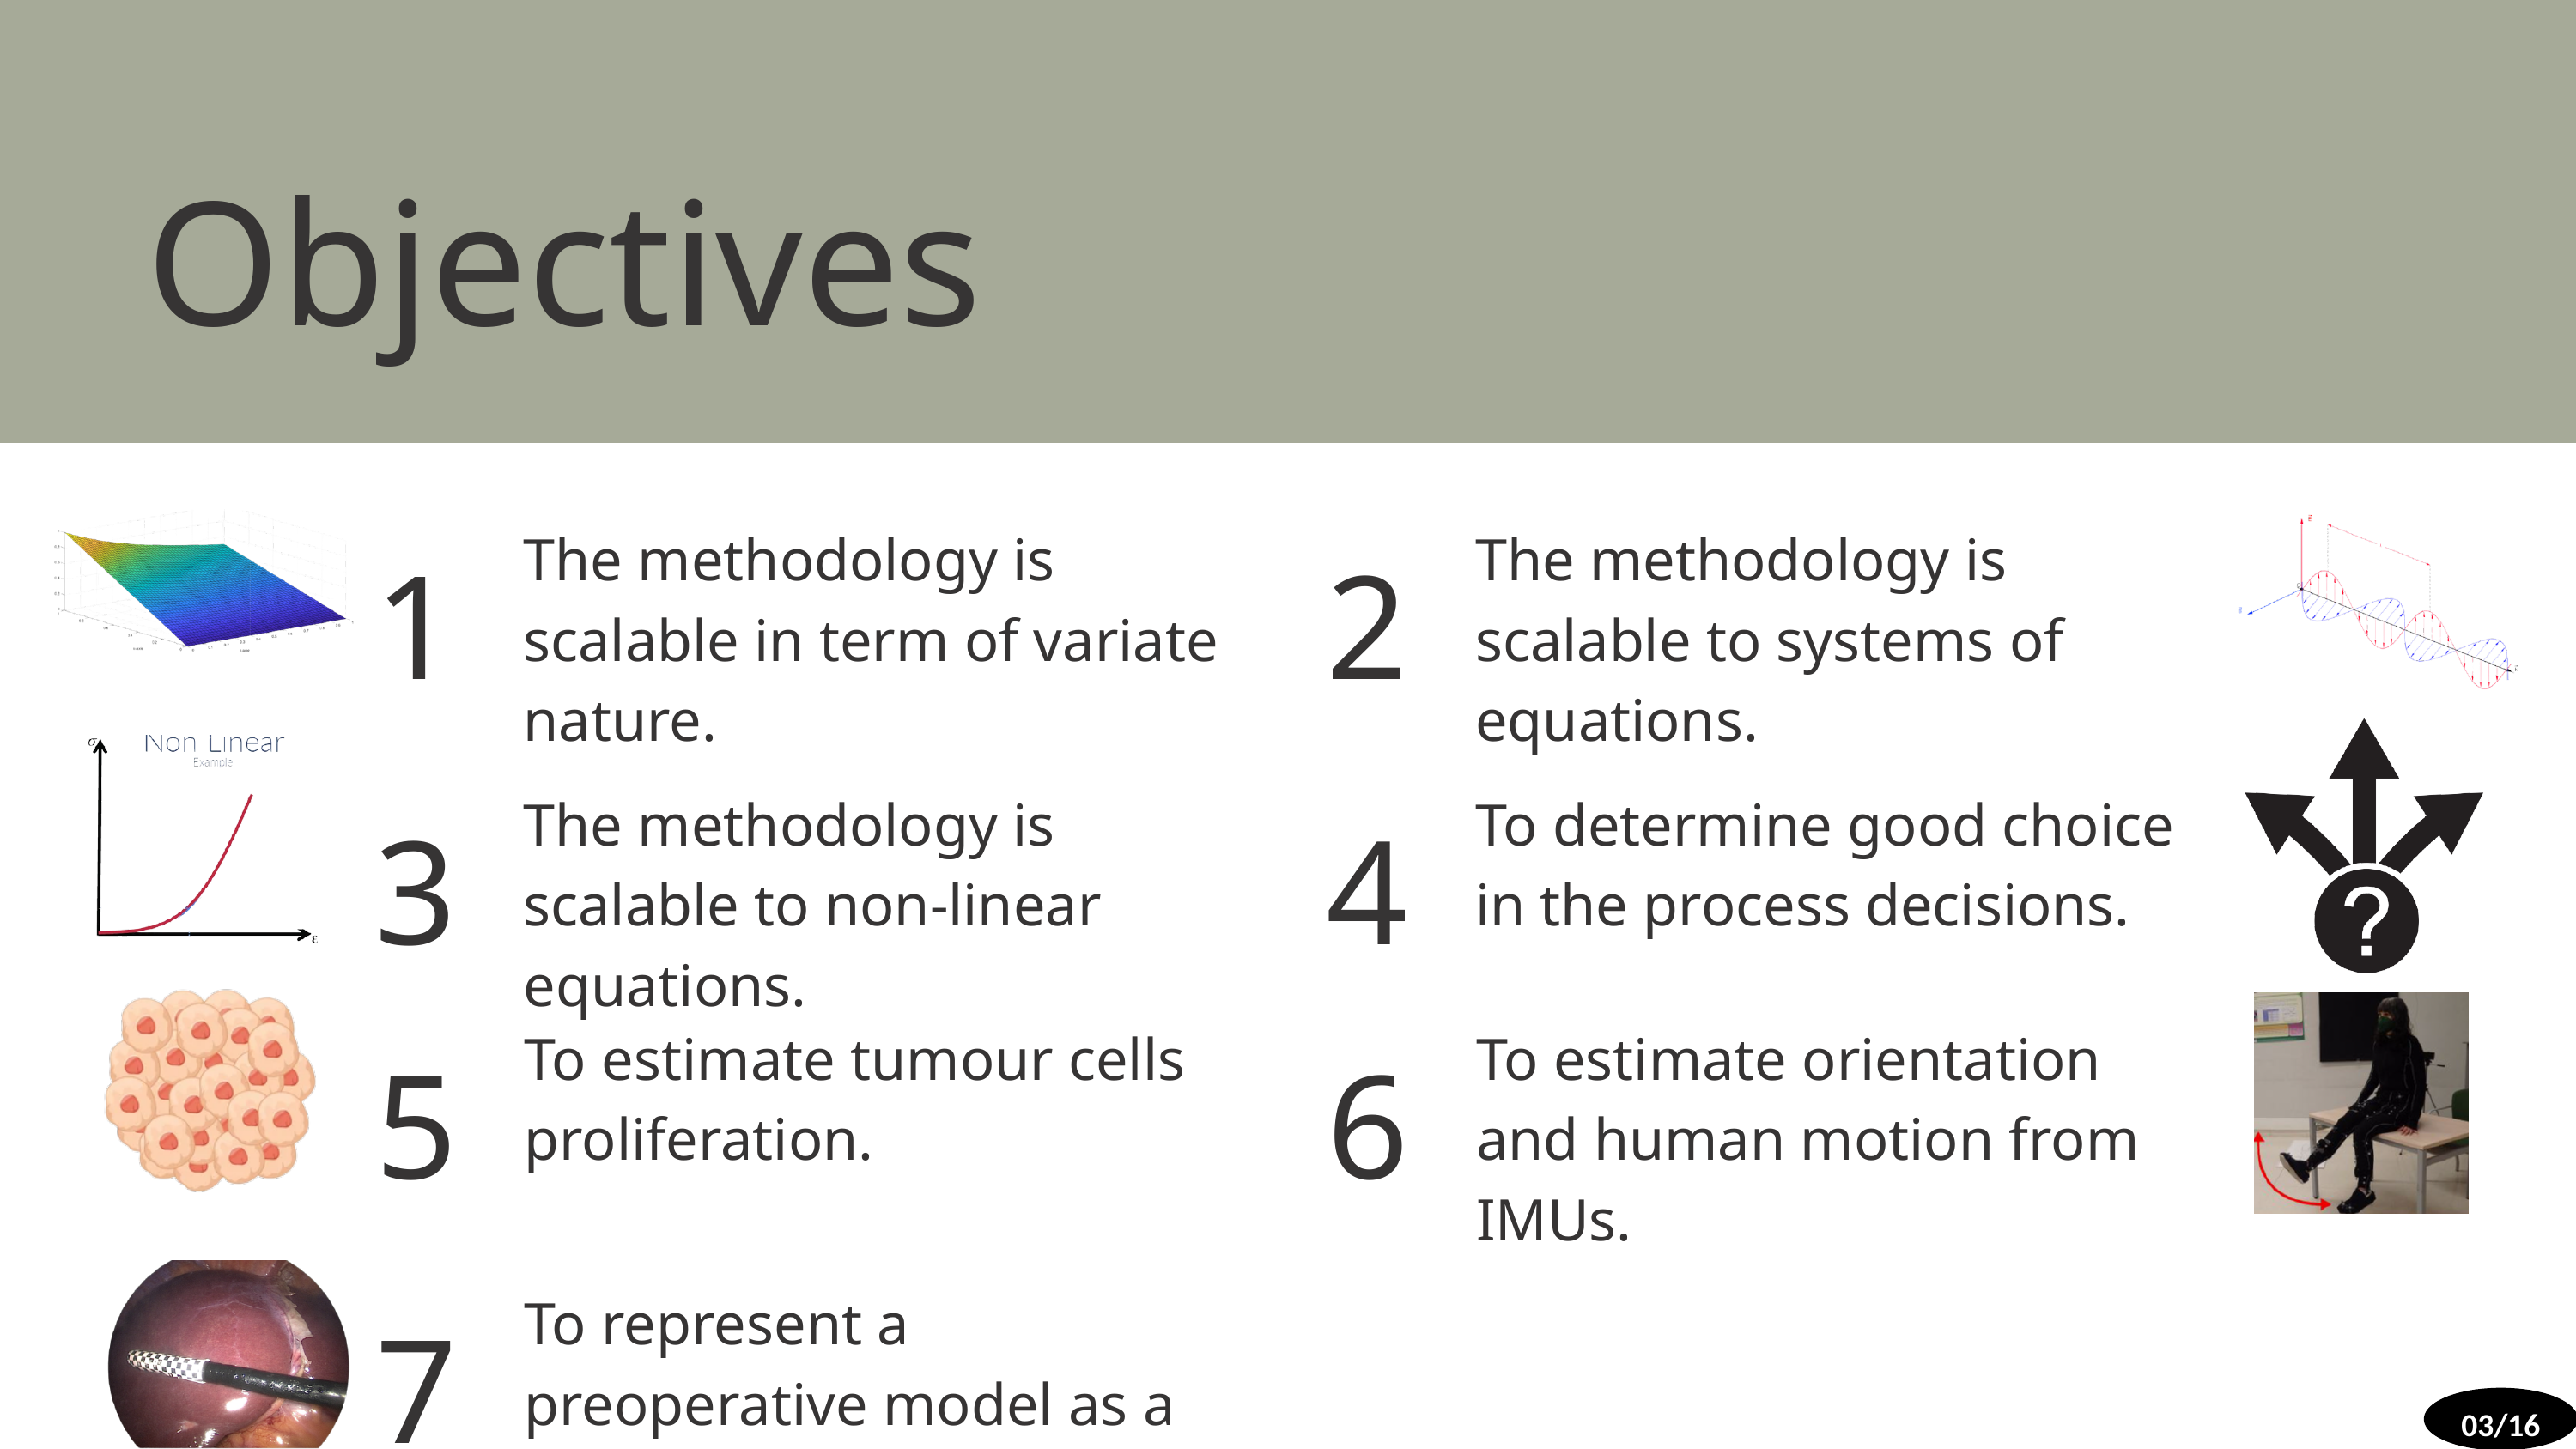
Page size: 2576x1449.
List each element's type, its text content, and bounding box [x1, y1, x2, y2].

text_box [0, 0, 2576, 443]
text_box 03/16 [2425, 1389, 2576, 1449]
text_box The methodology is scalable to non-linear equations. [523, 777, 1250, 931]
text_box 1 [374, 464, 469, 678]
picture [2210, 509, 2520, 1214]
picture [64, 1260, 398, 1449]
text_box To estimate tumour cells proliferation. [524, 1011, 1251, 1165]
picture [96, 971, 331, 1197]
text_box 4 [1326, 730, 1420, 943]
text_box 3 [374, 730, 469, 943]
text_box 5 [375, 964, 470, 1177]
picture [85, 735, 318, 946]
text_box The methodology is scalable in term of variate nature. [523, 512, 1250, 665]
text_box 7 [375, 1228, 470, 1442]
text_box To determine good choice in the process decisions. [1475, 777, 2202, 931]
text_box To estimate orientation and human motion from IMUs. [1476, 1011, 2202, 1167]
text_box Objectives [146, 119, 2432, 351]
text_box The methodology is scalable to systems of equations. [1475, 512, 2202, 665]
text_box 6 [1327, 964, 1421, 1177]
text_box 2 [1326, 464, 1420, 678]
text_box To represent a preoperative model as a spline. [524, 1276, 1251, 1429]
picture [43, 509, 362, 663]
